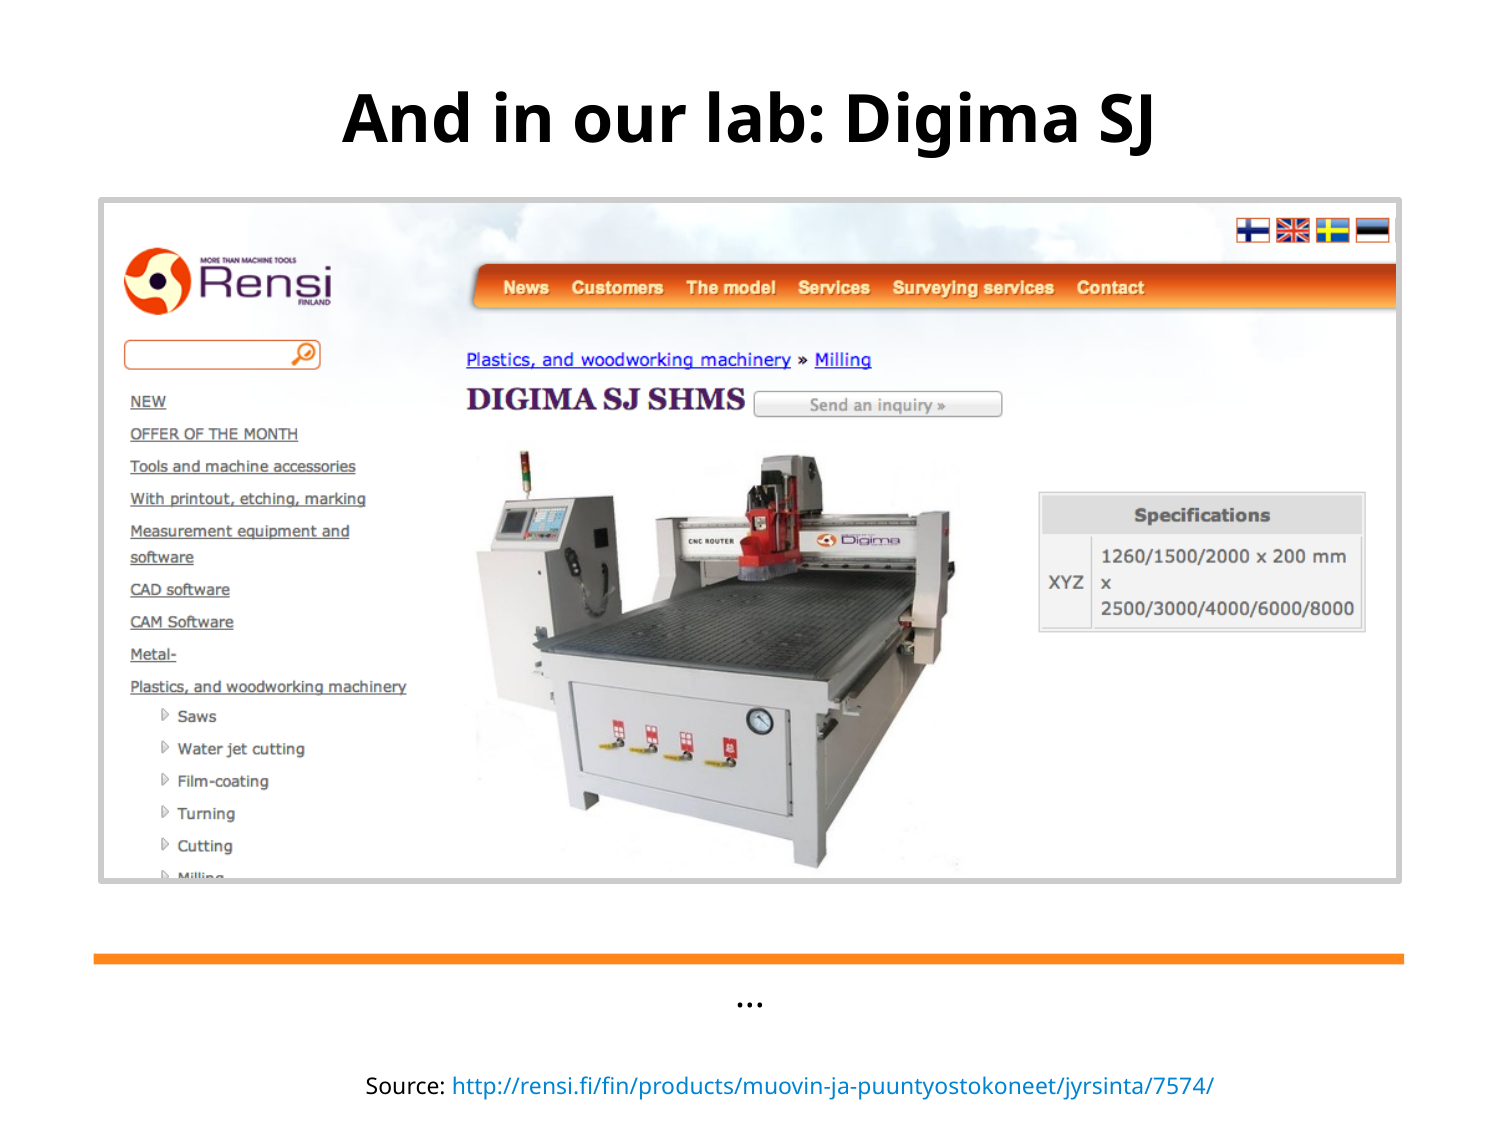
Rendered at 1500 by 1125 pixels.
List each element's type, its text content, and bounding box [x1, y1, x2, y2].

picture [0, 0, 1500, 1125]
text_box Source: http://rensi.fi/fin/products/muovin-ja-puuntyostokoneet/jyrsinta/7574/ [350, 1062, 1150, 1107]
text_box ... [287, 960, 1213, 1024]
title And in our lab: Digima SJ [75, 44, 1426, 188]
